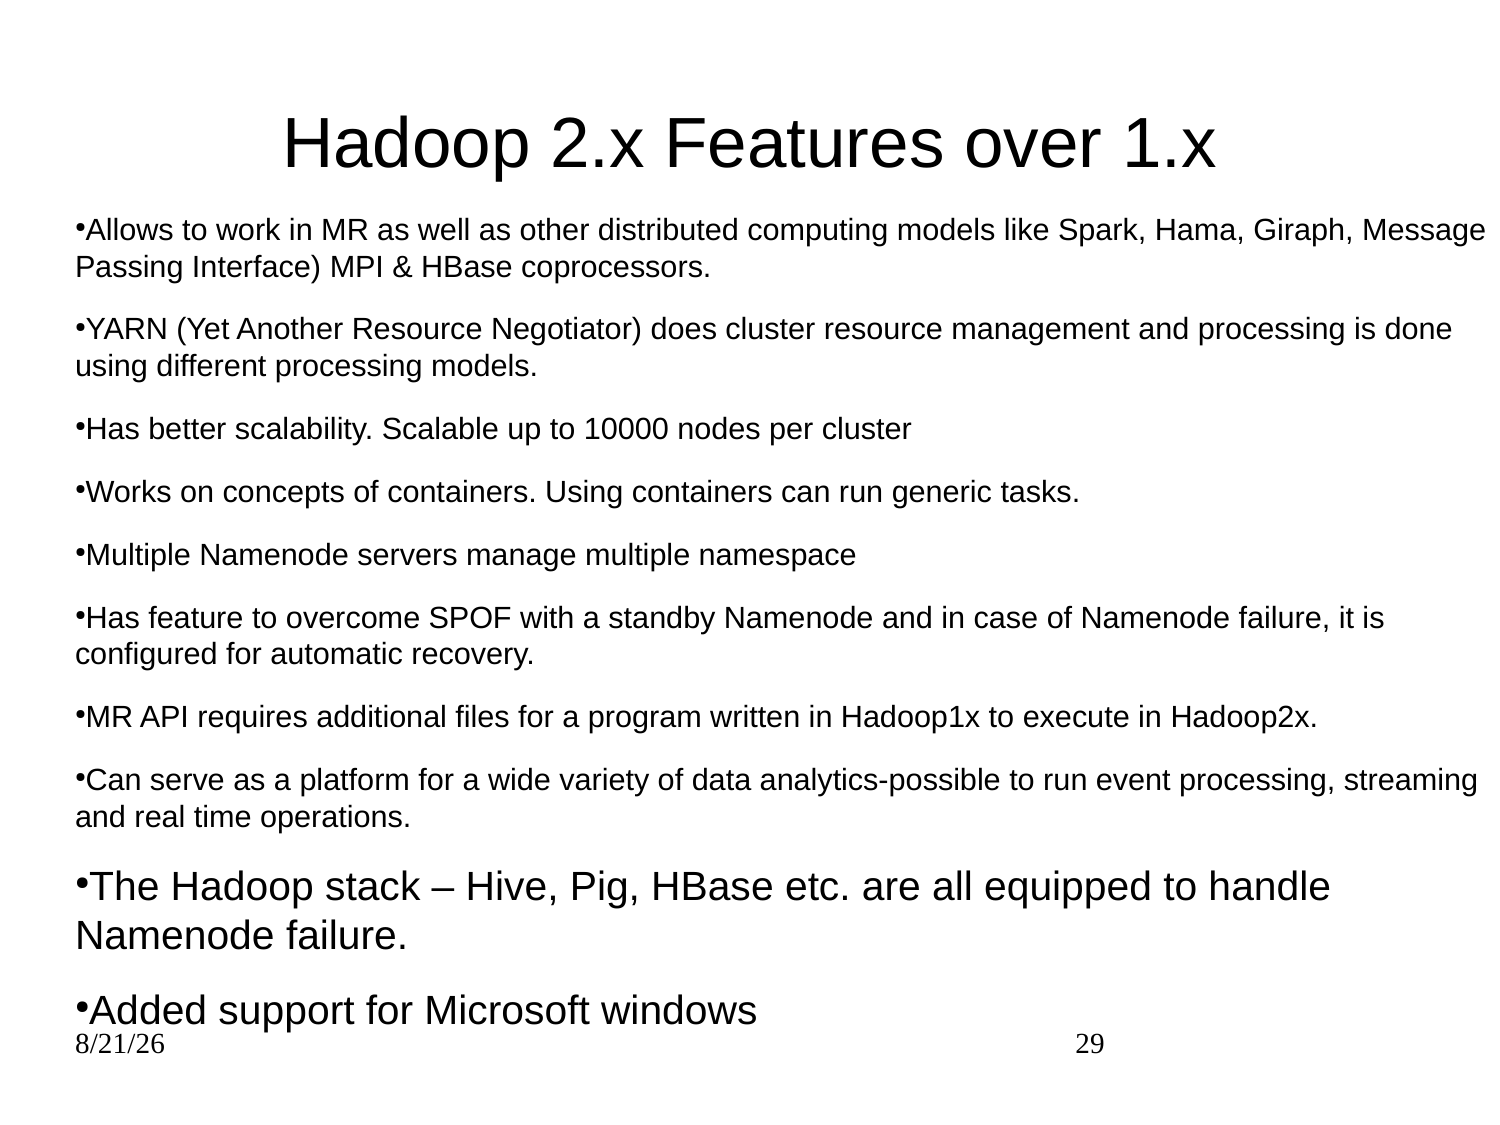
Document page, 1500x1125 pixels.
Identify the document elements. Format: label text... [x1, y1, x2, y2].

text_box [1075, 1036, 1425, 1103]
text_box 8/10/2023 [75, 1036, 425, 1103]
list Allows to work in MR as well as other distributed computing models like Spark, Hama, Giraph, Message Passing Interface) MPI & HBase coprocessors. YARN (Yet Another Resource Negotiator) does cluster resource management and processing is done using different processing models. Has better scalability. Scalable up to 10000 nodes per cluster Works on concepts of containers. Using containers can run generic tasks. Multiple Namenode servers manage multiple namespace Has feature to overcome SPOF with a standby Namenode and in case of Namenode failure, it is configured for automatic recovery. MR API requires additional files for a program written in Hadoop1x to execute in Hadoop2x. Can serve as a platform for a wide variety of data analytics-possible to run event processing, streaming and real time operations. The Hadoop stack – Hive, Pig, HBase etc. are all equipped to handle Namenode failure. Added support for Microsoft windows [75, 210, 1500, 1036]
title Hadoop 2.x Features over 1.x [75, 44, 1425, 210]
